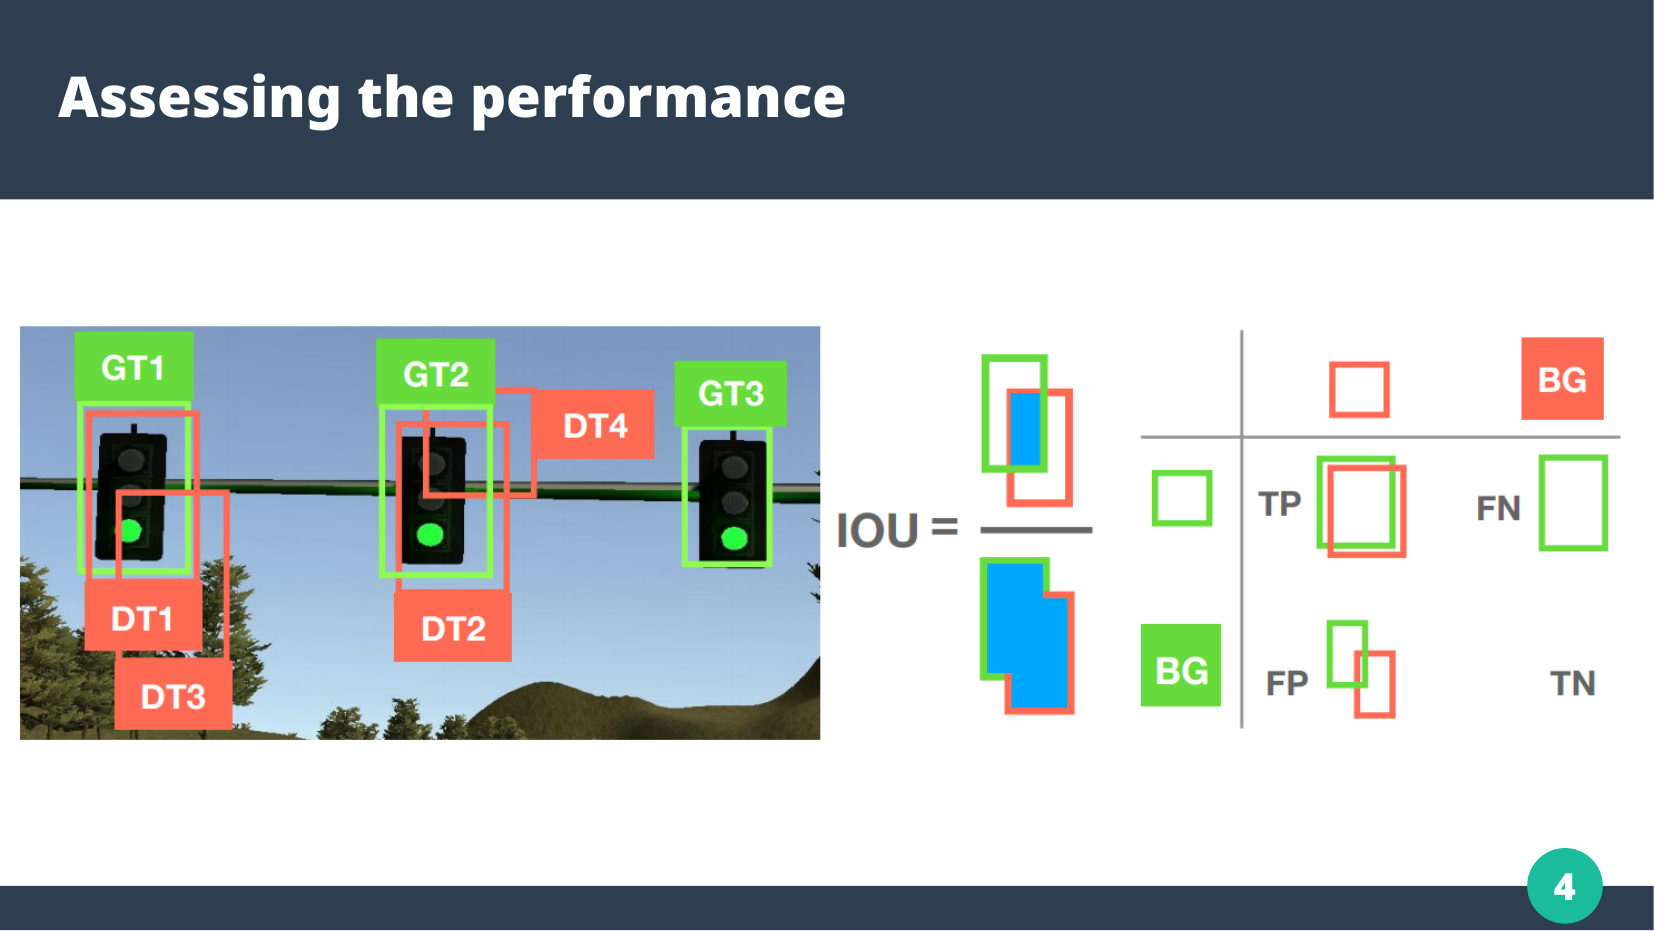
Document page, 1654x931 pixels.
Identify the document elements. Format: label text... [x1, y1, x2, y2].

picture [0, 314, 1654, 751]
title Assessing the performance [59, 37, 1595, 155]
